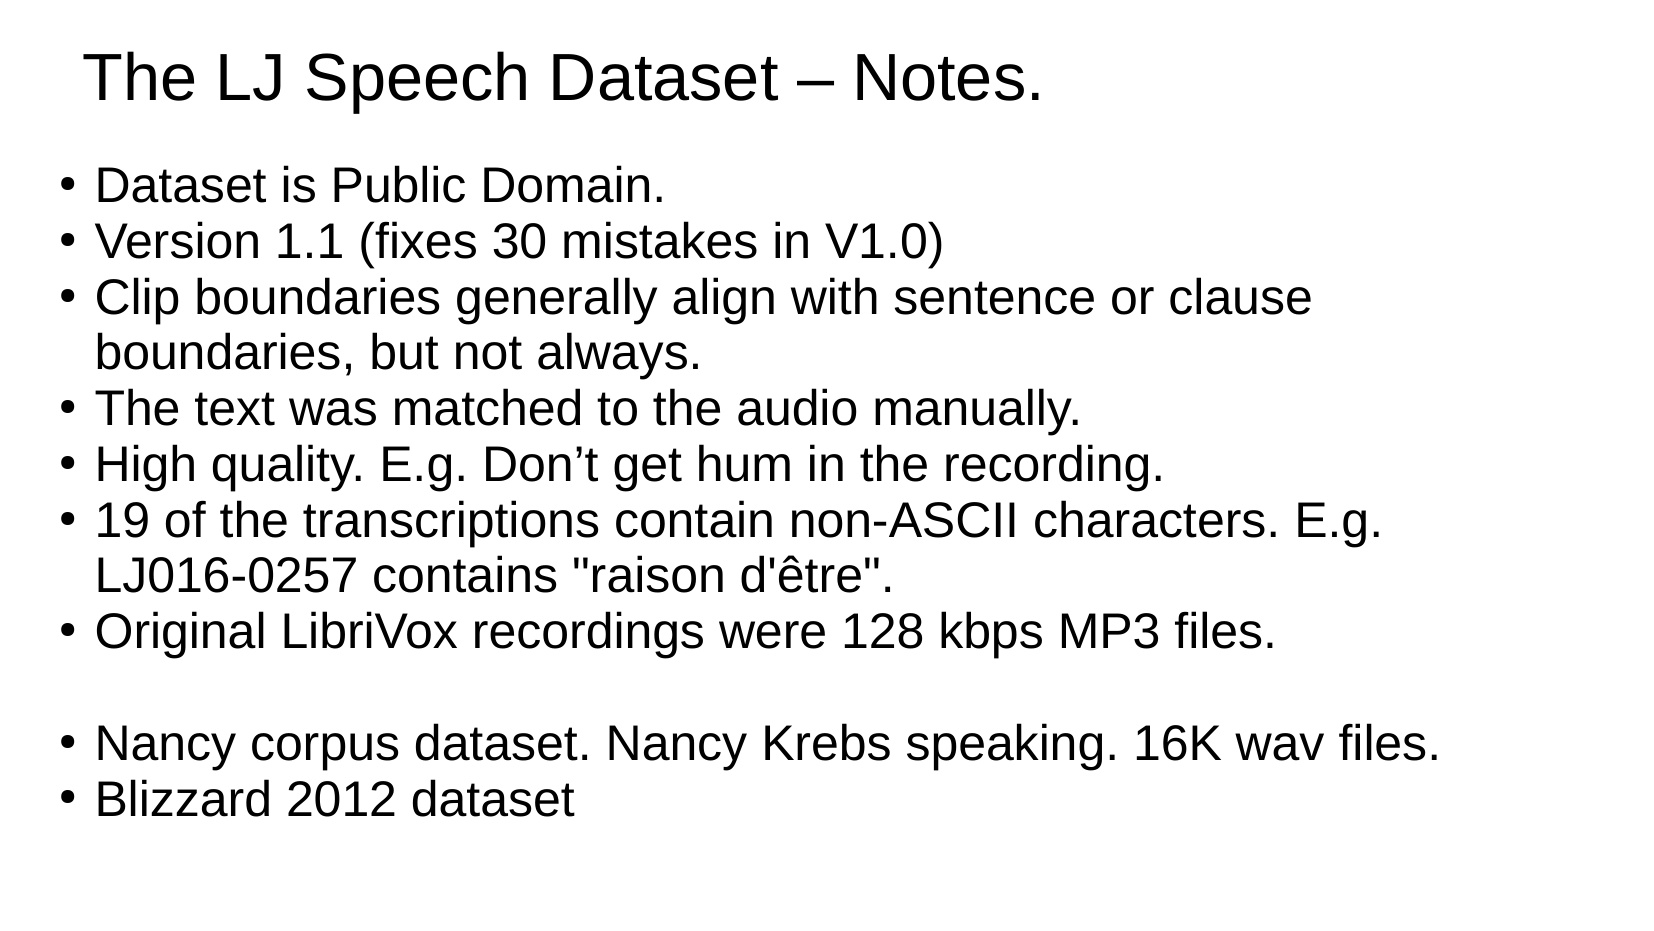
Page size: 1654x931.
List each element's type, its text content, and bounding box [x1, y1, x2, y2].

subtitle Dataset is Public Domain. Version 1.1 (fixes 30 mistakes in V1.0) Clip boundaries generally align with sentence or clause boundaries, but not always. The text was matched to the audio manually. High quality. E.g. Don’t get hum in the recording. 19 of the transcriptions contain non-ASCII characters. E.g. LJ016-0257 contains "raison d'être". Original LibriVox recordings were 128 kbps MP3 files. Nancy corpus dataset. Nancy Krebs speaking. 16K wav files. Blizzard 2012 dataset [59, 157, 1548, 883]
title The LJ Speech Dataset – Notes. [82, 37, 1571, 119]
